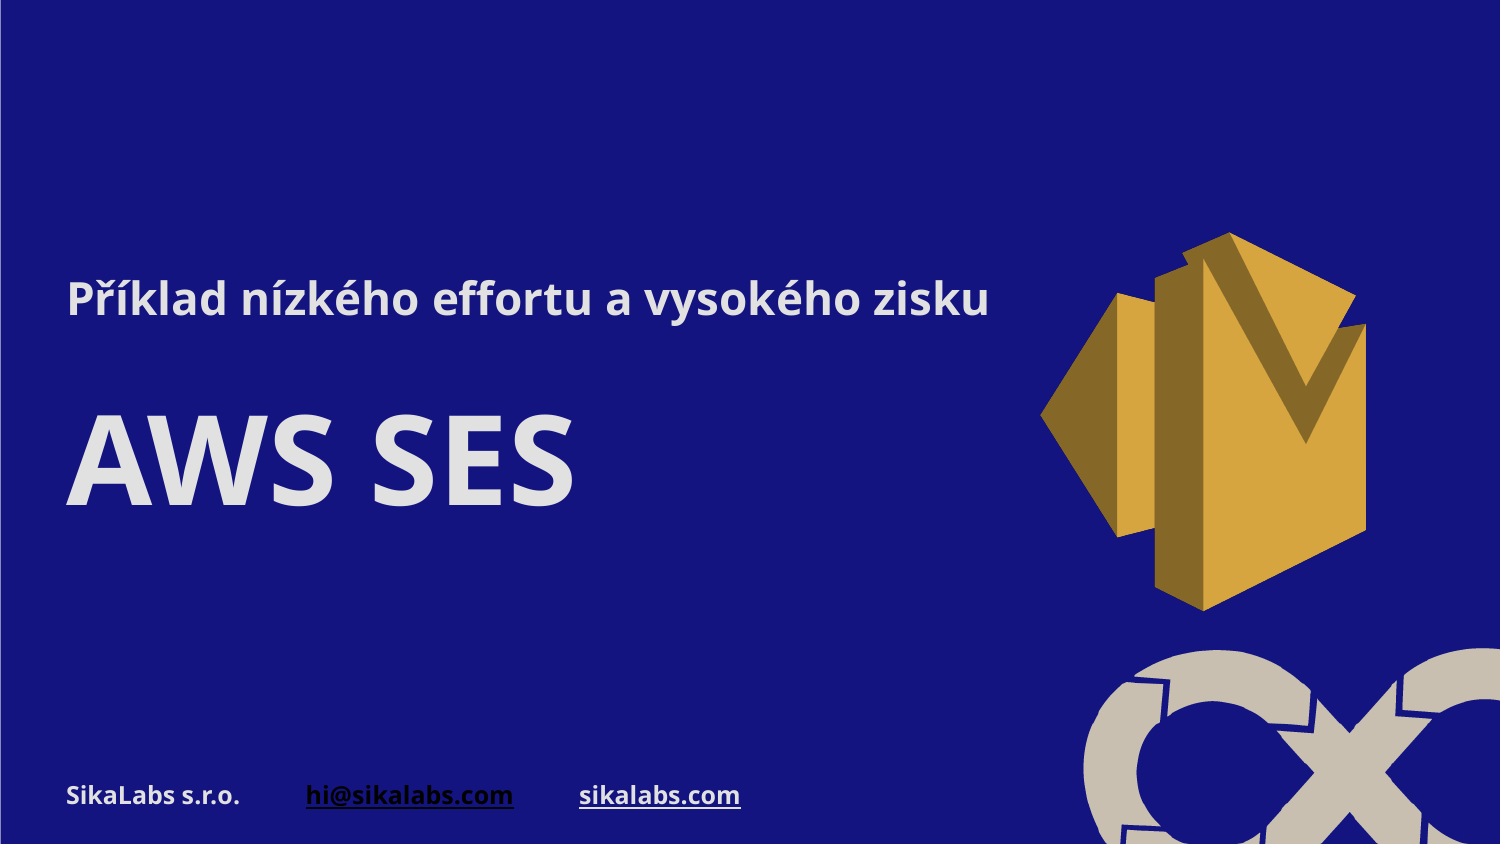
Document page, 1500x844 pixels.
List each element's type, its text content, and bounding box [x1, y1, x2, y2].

picture [0, 0, 1500, 844]
list Příklad nízkého effortu a vysokého zisku AWS SES [51, 104, 1437, 688]
